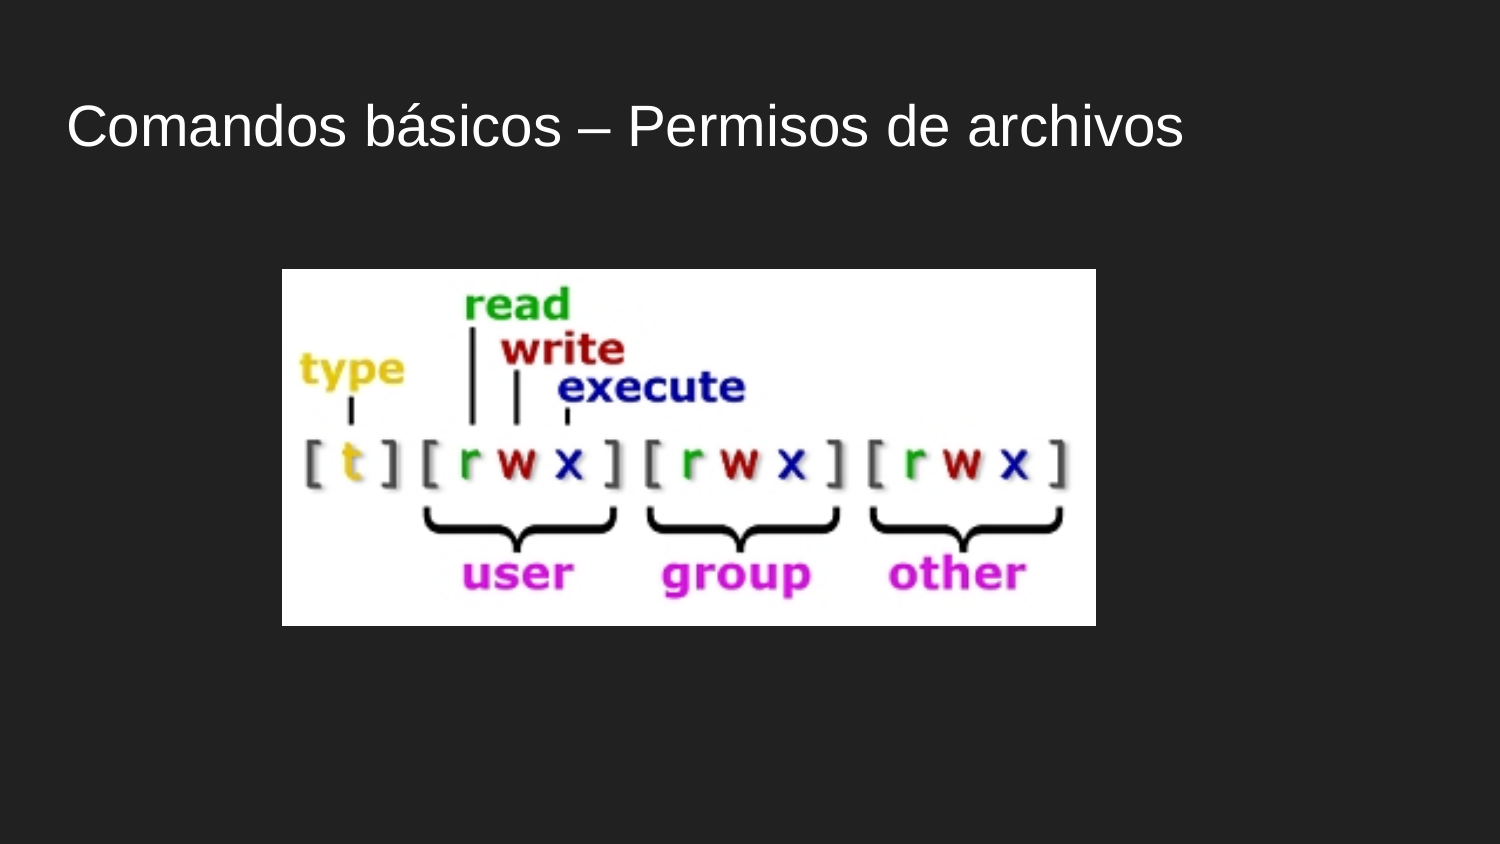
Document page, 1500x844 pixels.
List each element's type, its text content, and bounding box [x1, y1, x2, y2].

title Comandos básicos – Permisos de archivos [51, 72, 1449, 167]
picture [282, 269, 1096, 626]
